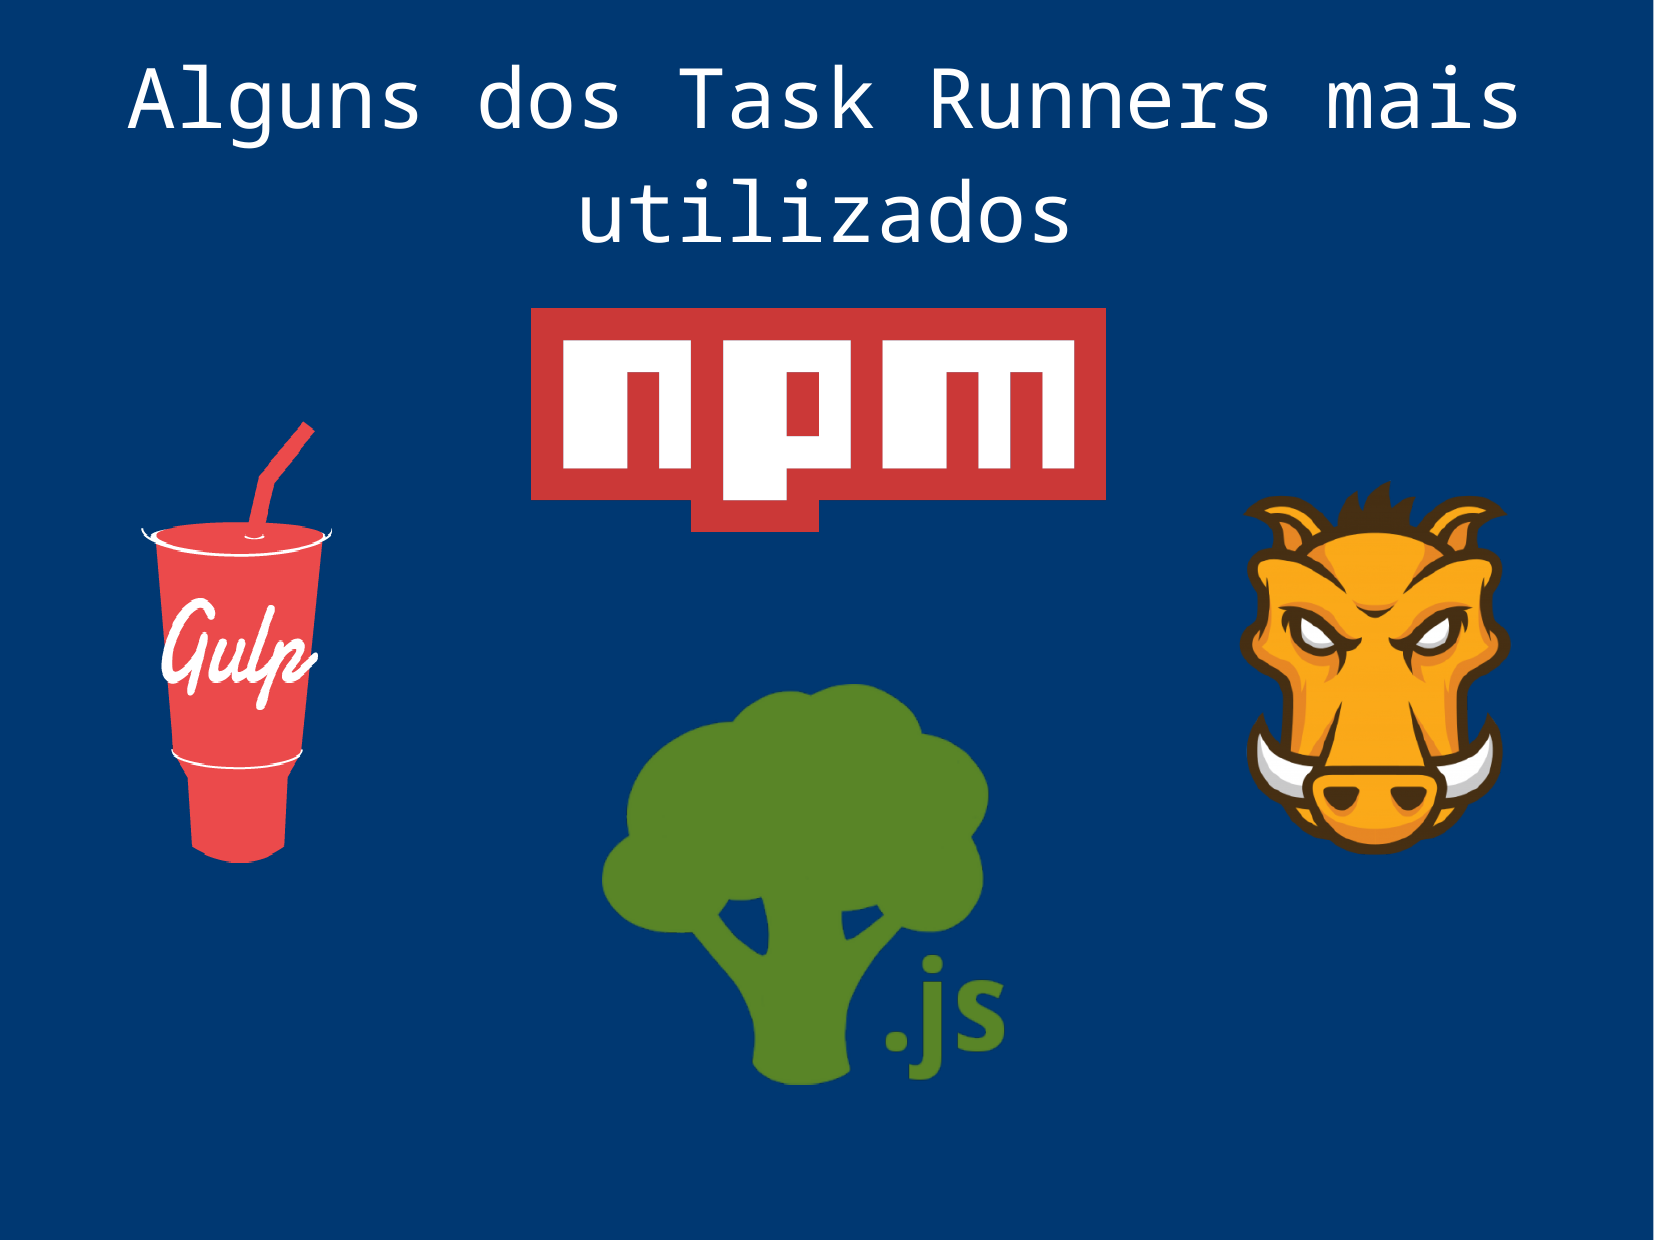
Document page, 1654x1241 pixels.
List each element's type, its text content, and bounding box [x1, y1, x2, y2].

title Alguns dos Task Runners mais utilizados [82, 49, 1571, 257]
picture [531, 308, 1654, 1085]
picture [141, 421, 332, 863]
